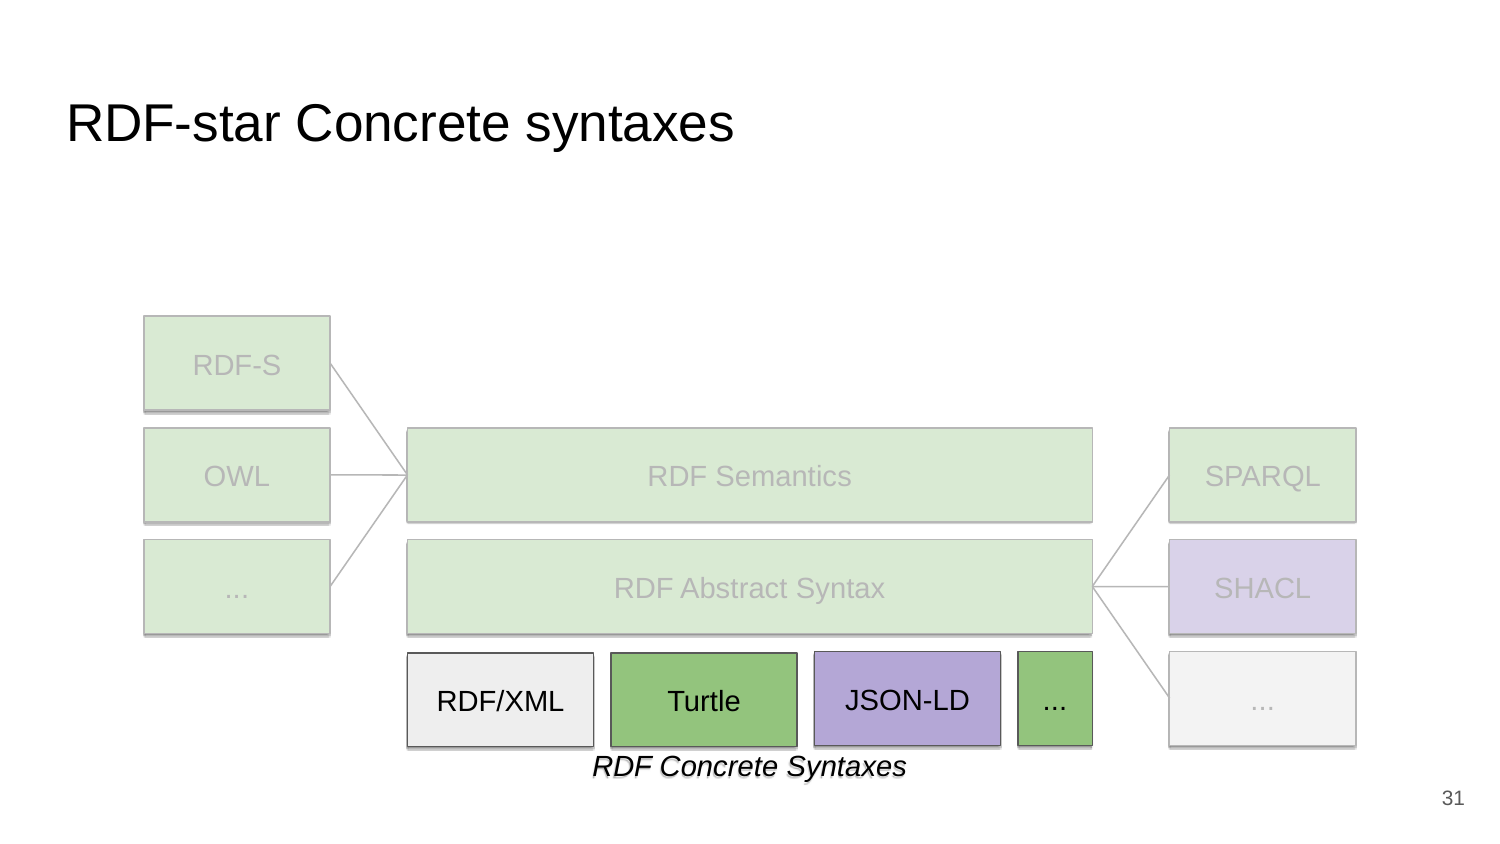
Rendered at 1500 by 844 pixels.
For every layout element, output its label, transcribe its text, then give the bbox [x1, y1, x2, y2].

text_box JSON-LD [814, 651, 1001, 746]
text_box RDF Semantics [407, 428, 1093, 522]
text_box RDF/XML [407, 652, 594, 747]
title RDF-star Concrete syntaxes [51, 72, 1449, 167]
slide_number <number> [1389, 764, 1480, 830]
text_box RDF-S [143, 316, 331, 411]
text_box Turtle [610, 652, 798, 747]
text_box OWL [143, 427, 331, 522]
text_box ... [1169, 651, 1356, 746]
text_box SHACL [1169, 539, 1356, 634]
text_box SPARQL [1169, 428, 1356, 522]
text_box ... [1017, 651, 1093, 746]
text_box RDF Abstract Syntax [407, 539, 1093, 634]
text_box RDF Concrete Syntaxes [407, 732, 1093, 798]
text_box ... [143, 539, 331, 634]
